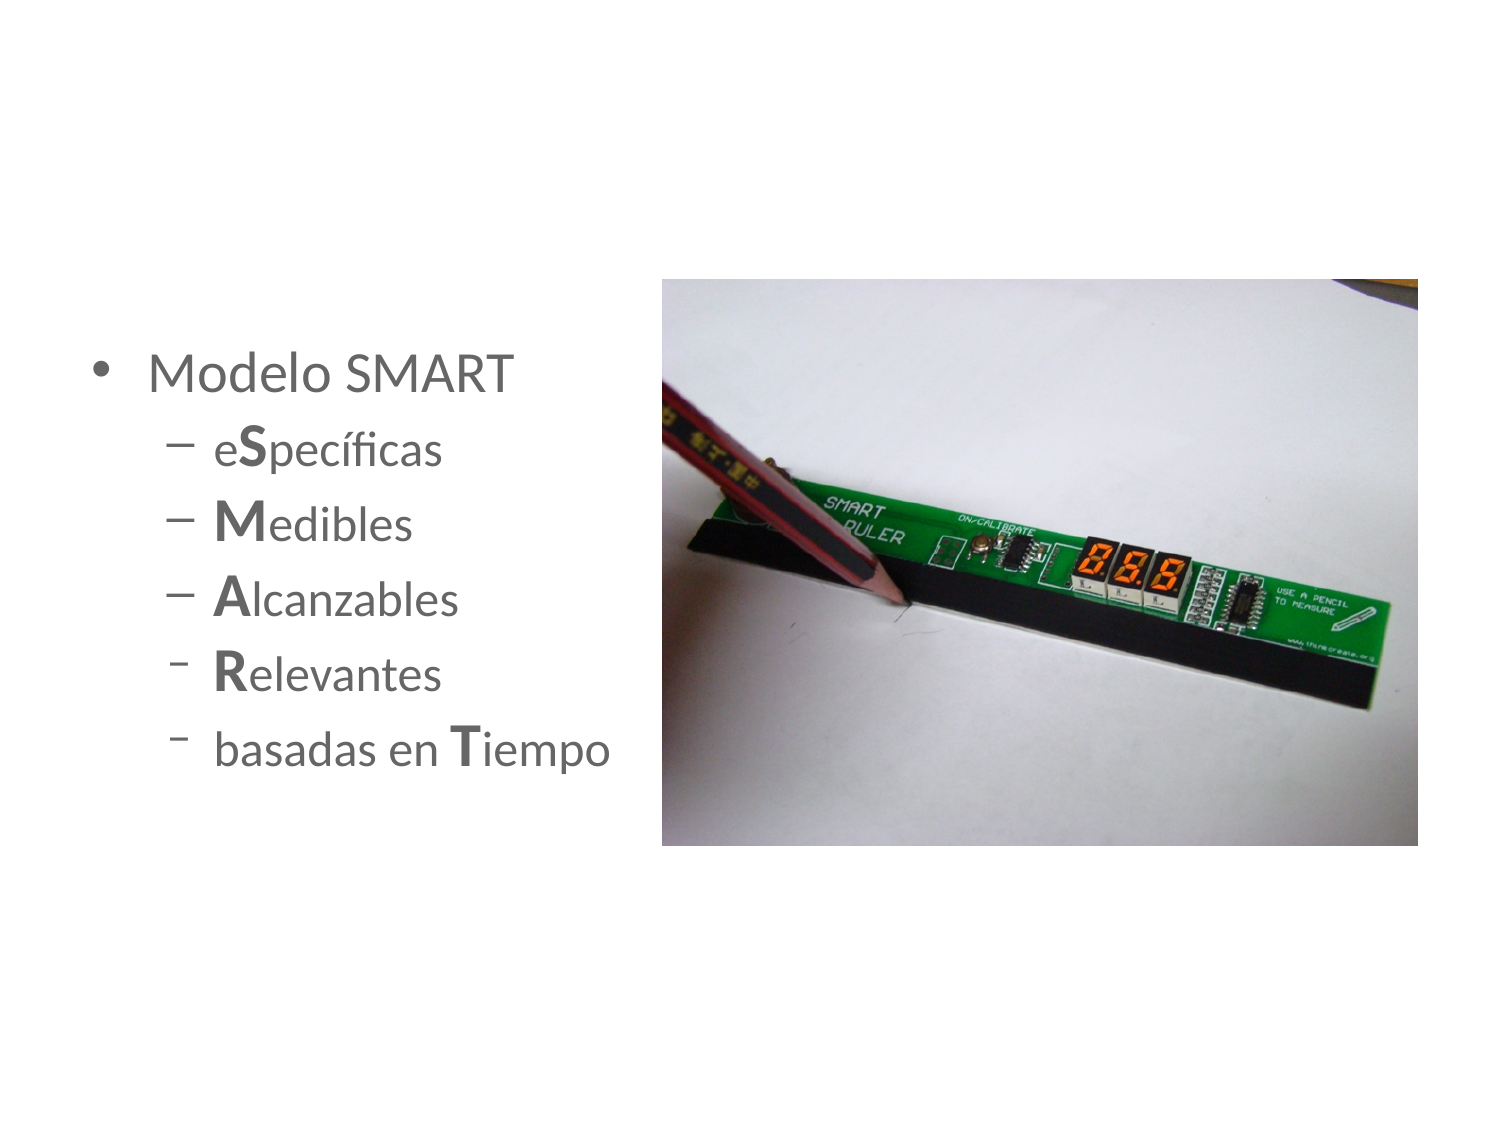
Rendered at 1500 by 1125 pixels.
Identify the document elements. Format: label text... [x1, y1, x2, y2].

text_box Modelo SMART eSpecíficas Medibles Alcanzables Relevantes basadas en Tiempo [76, 326, 1427, 988]
picture [662, 279, 1418, 846]
